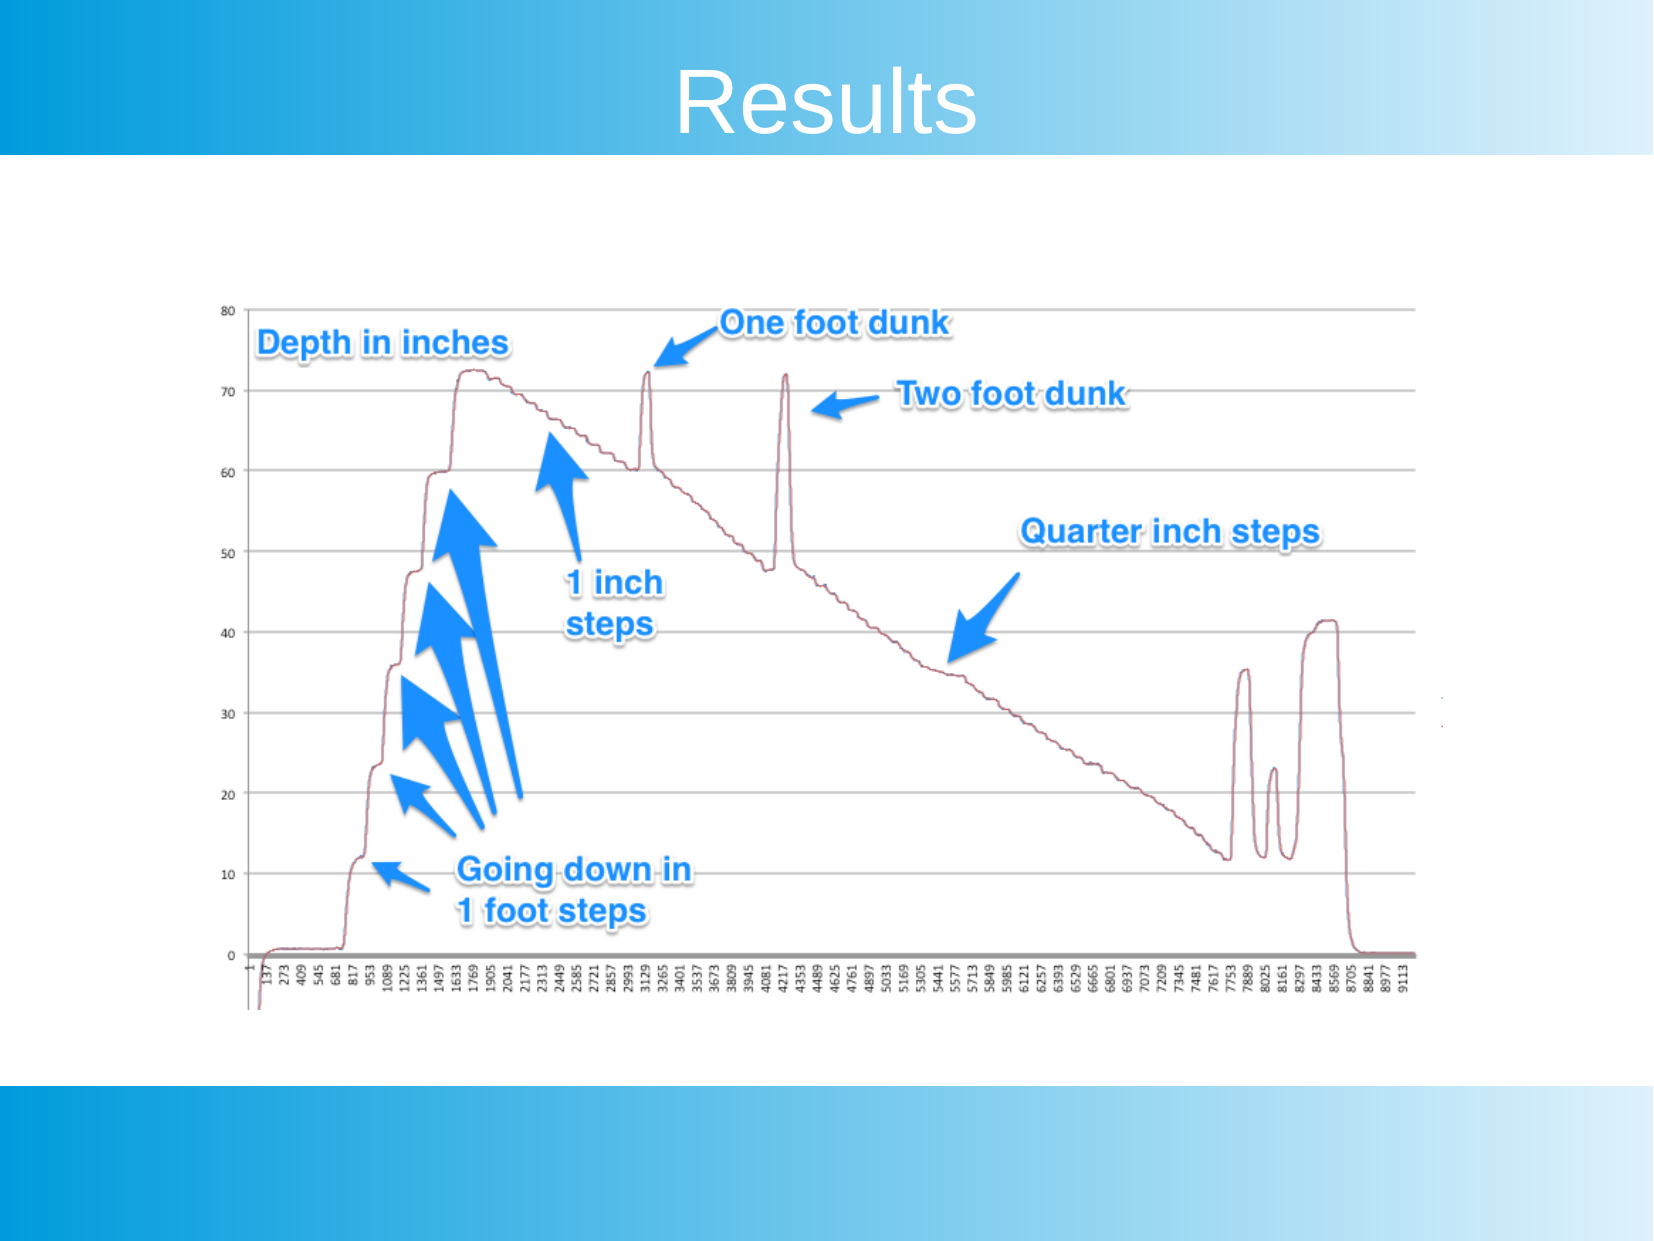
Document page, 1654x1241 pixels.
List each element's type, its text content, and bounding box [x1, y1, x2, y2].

picture [211, 290, 1443, 1010]
title Results [82, 49, 1571, 155]
